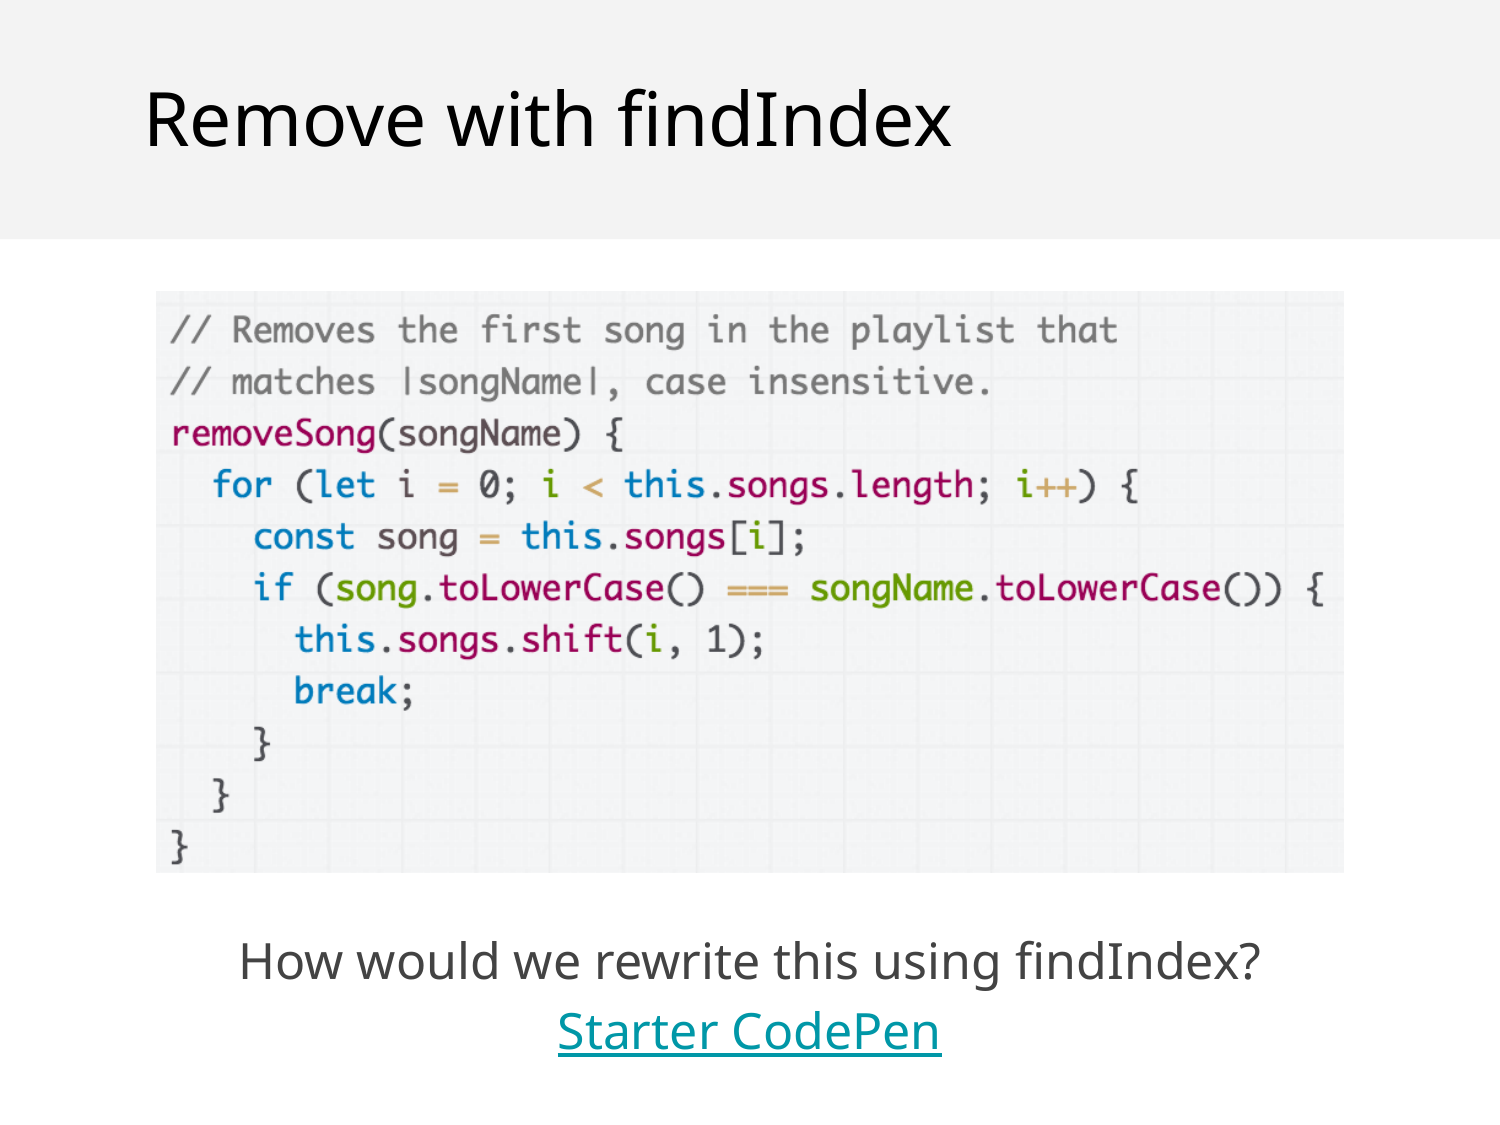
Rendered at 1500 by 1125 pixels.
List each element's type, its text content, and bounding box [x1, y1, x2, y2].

title Remove with findIndex [128, 56, 1372, 183]
list How would we rewrite this using findIndex? Starter CodePen [122, 905, 1378, 1013]
picture [156, 291, 1344, 873]
